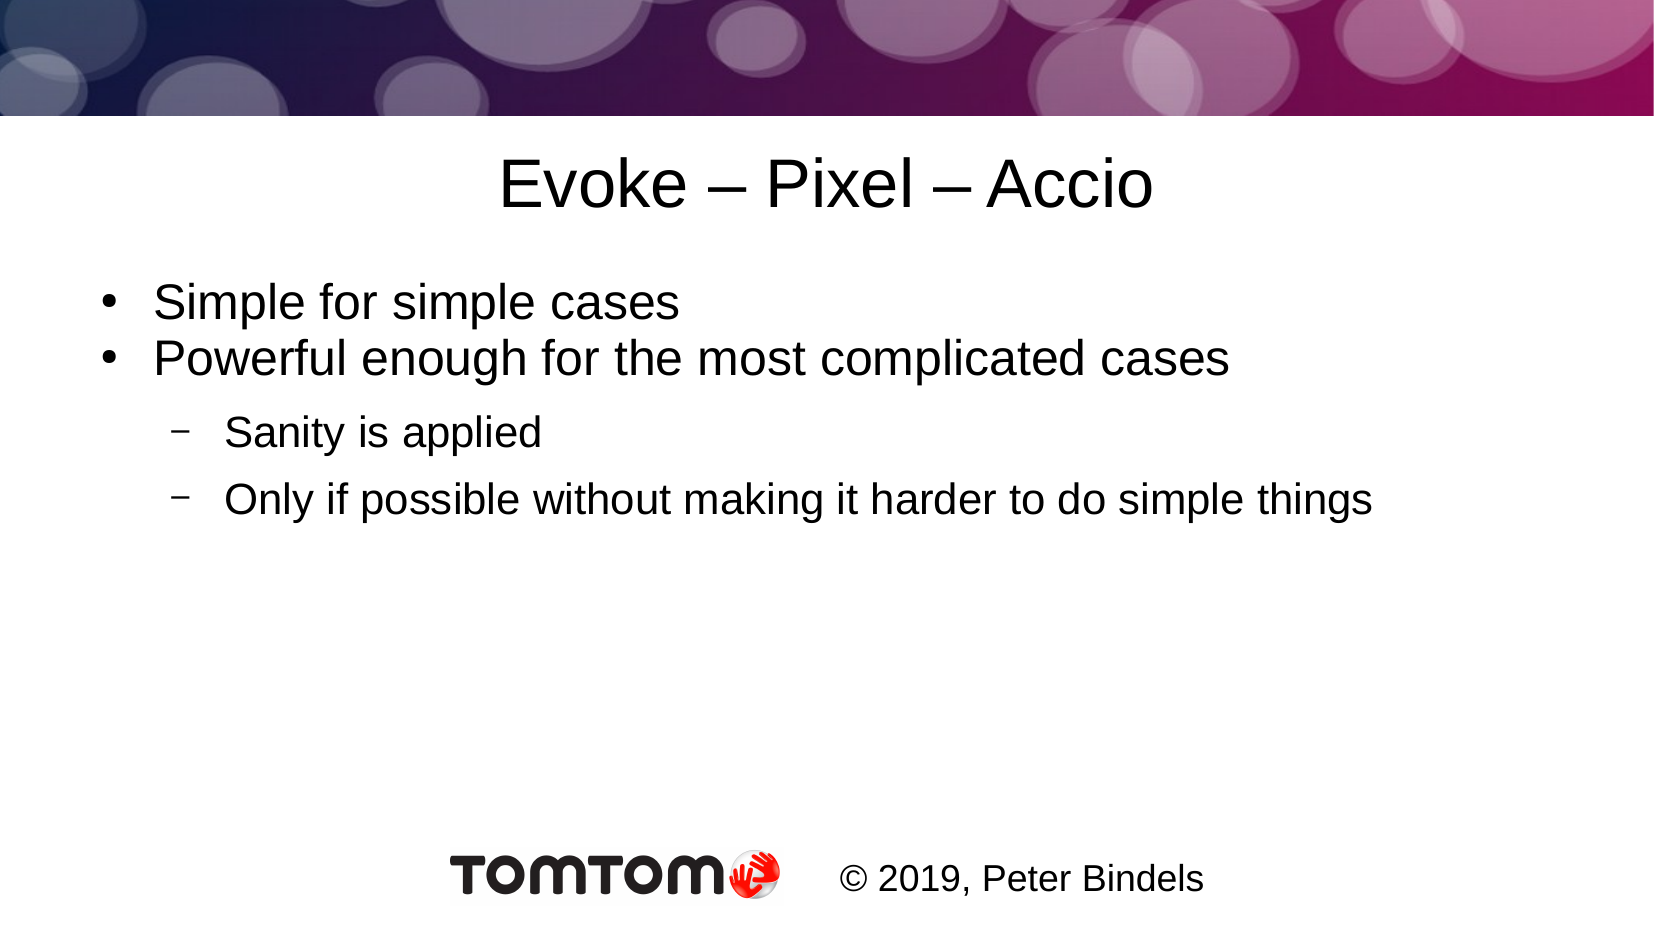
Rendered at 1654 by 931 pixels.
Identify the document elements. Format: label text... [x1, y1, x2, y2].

title Evoke – Pixel – Accio [82, 119, 1571, 249]
list Simple for simple cases Powerful enough for the most complicated cases Sanity is applied Only if possible without making it harder to do simple things [82, 274, 1571, 815]
picture [0, 0, 1654, 116]
picture [450, 847, 784, 906]
